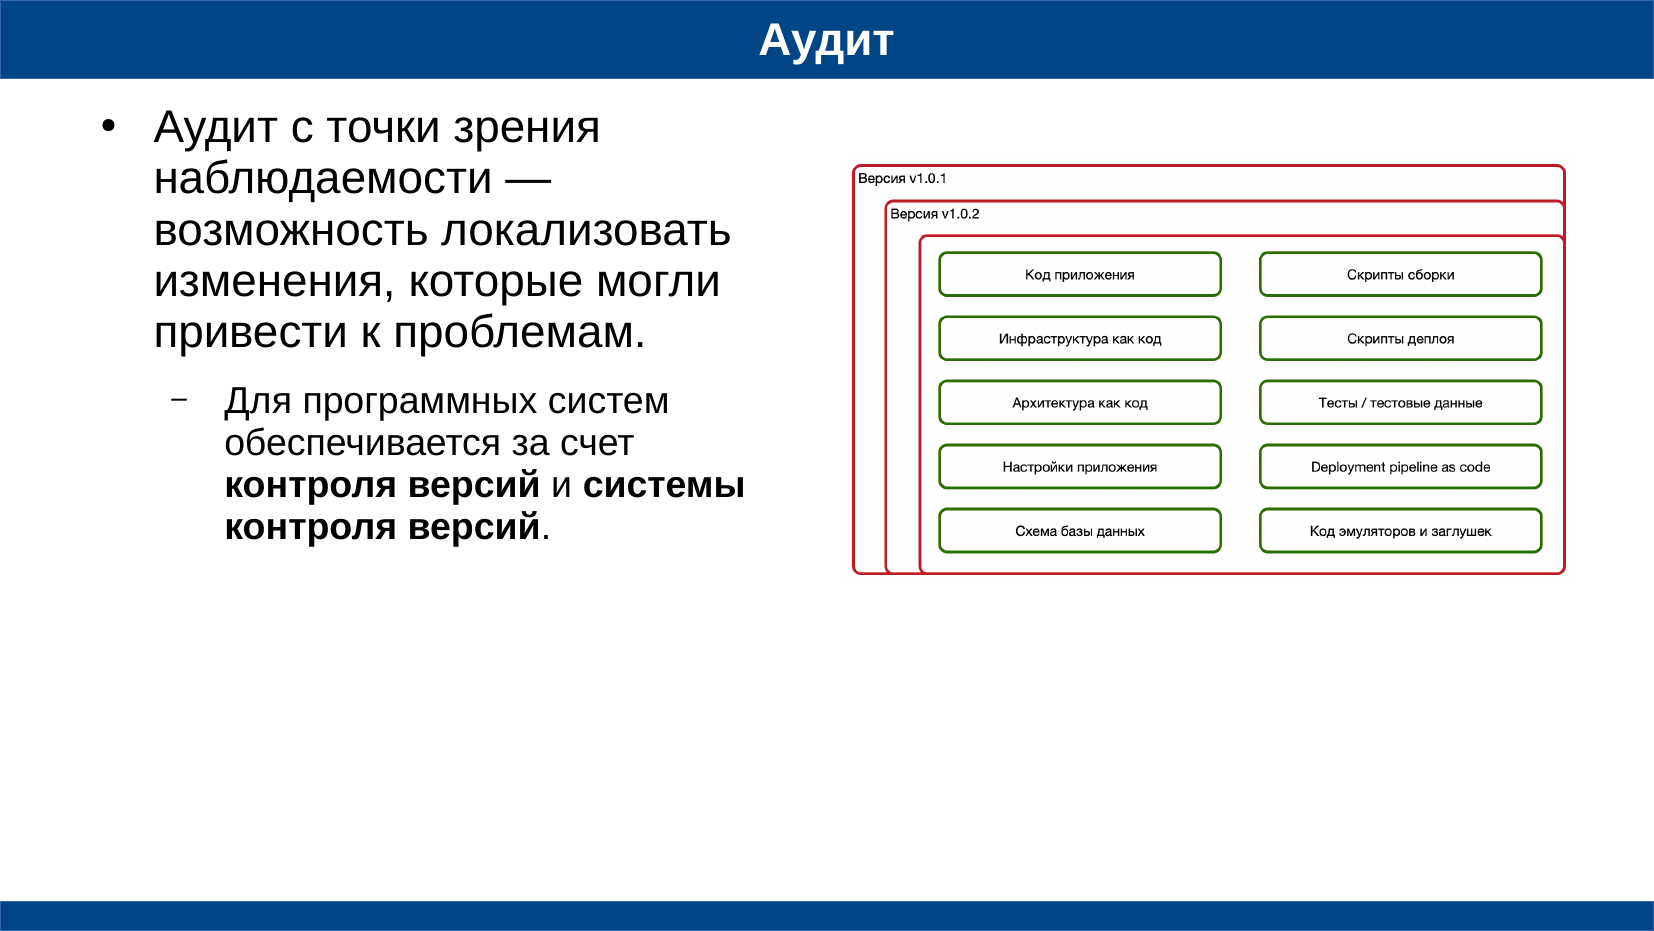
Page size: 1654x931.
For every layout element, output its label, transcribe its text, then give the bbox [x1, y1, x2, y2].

picture [845, 101, 1572, 641]
title Аудит [0, 0, 1654, 79]
list Аудит с точки зрения наблюдаемости — возможность локализовать изменения, которые могли привести к проблемам. Для программных систем обеспечивается за счет контроля версий и системы контроля версий. [82, 101, 809, 641]
